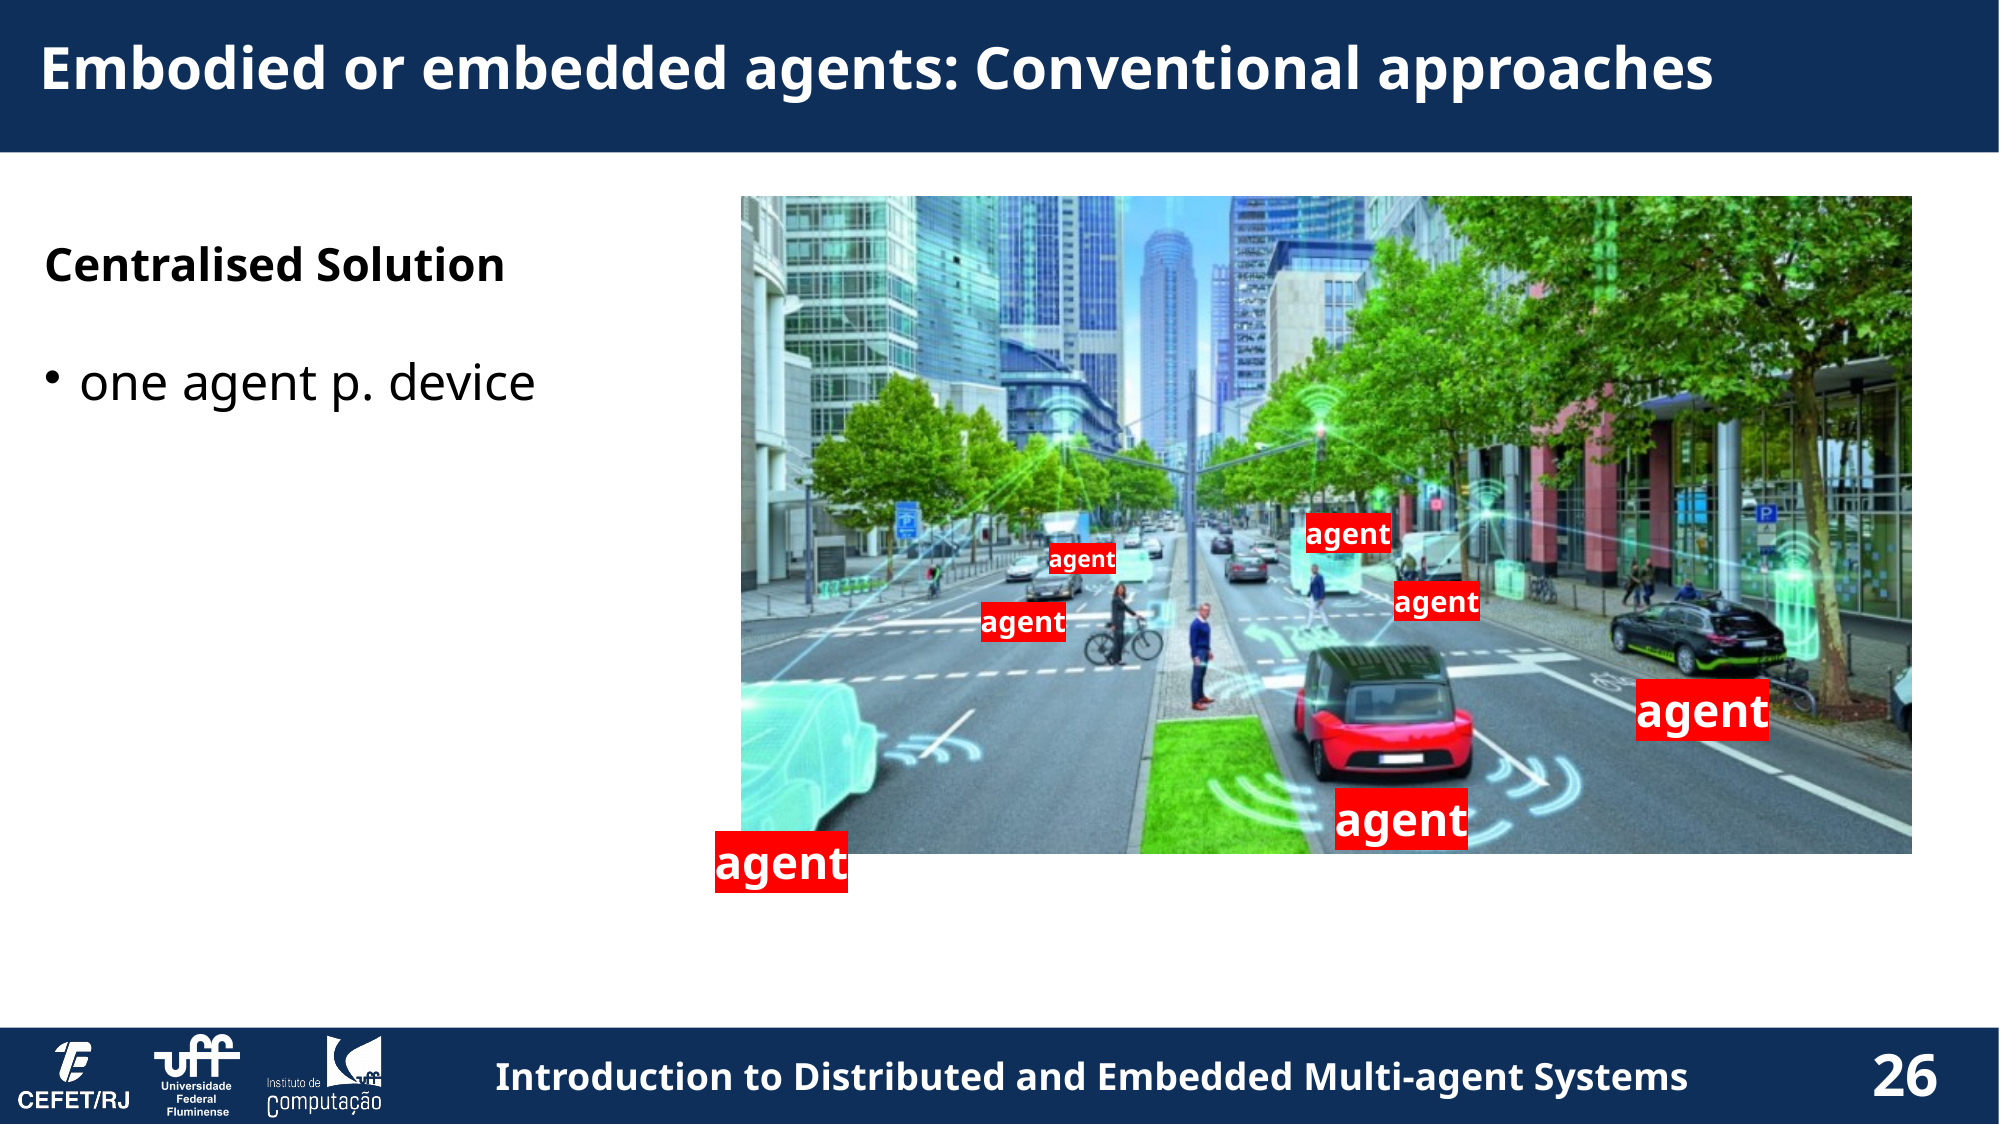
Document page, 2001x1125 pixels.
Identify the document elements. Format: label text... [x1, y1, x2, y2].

text_box agent [1240, 783, 1563, 854]
text_box agent [921, 537, 1244, 580]
picture [153, 1033, 241, 1121]
text_box agent [1187, 507, 1510, 558]
text_box Centralised Solution one agent p. device [29, 228, 632, 943]
text_box agent [862, 596, 1185, 647]
text_box Embodied or embedded agents: Conventional approaches [25, 23, 1998, 116]
text_box agent [632, 826, 943, 897]
picture [18, 1021, 129, 1125]
text_box agent [1541, 674, 1864, 745]
picture [741, 196, 1912, 854]
text_box agent [1275, 576, 1599, 626]
picture [265, 1033, 383, 1118]
